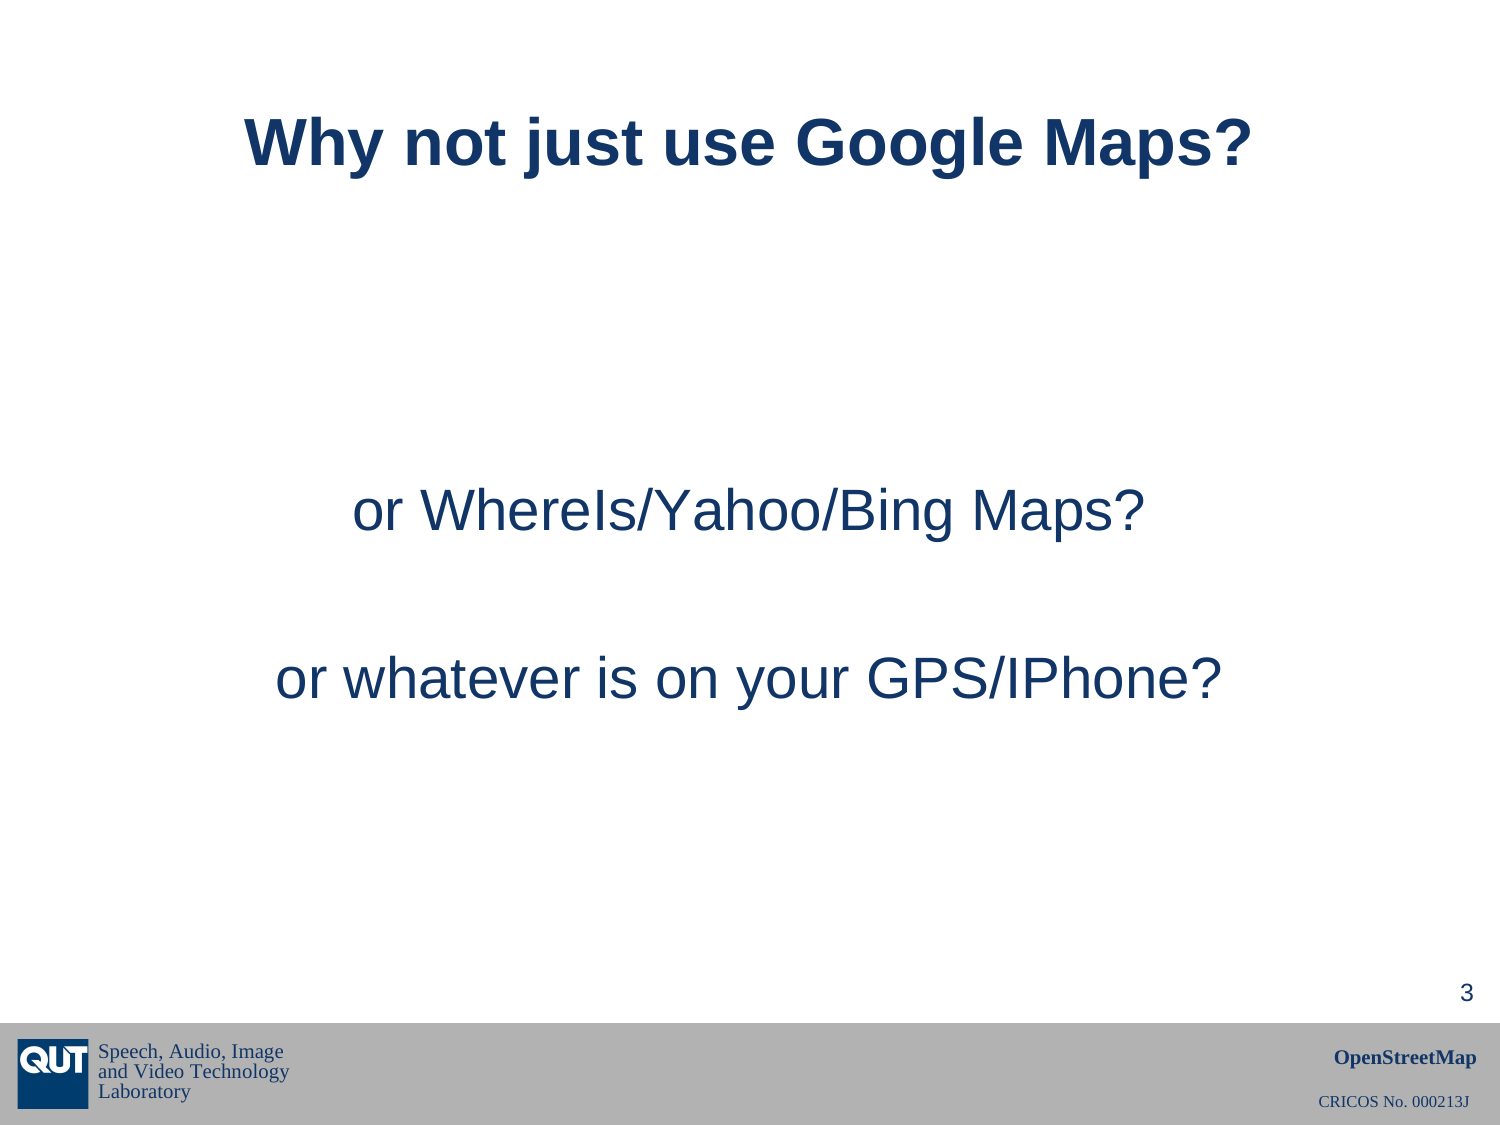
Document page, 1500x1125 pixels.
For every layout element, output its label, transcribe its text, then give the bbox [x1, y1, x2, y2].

title Why not just use Google Maps? [74, 44, 1425, 233]
list or WhereIs/Yahoo/Bing Maps? or whatever is on your GPS/IPhone? [74, 295, 1425, 1004]
picture [17, 1039, 89, 1109]
